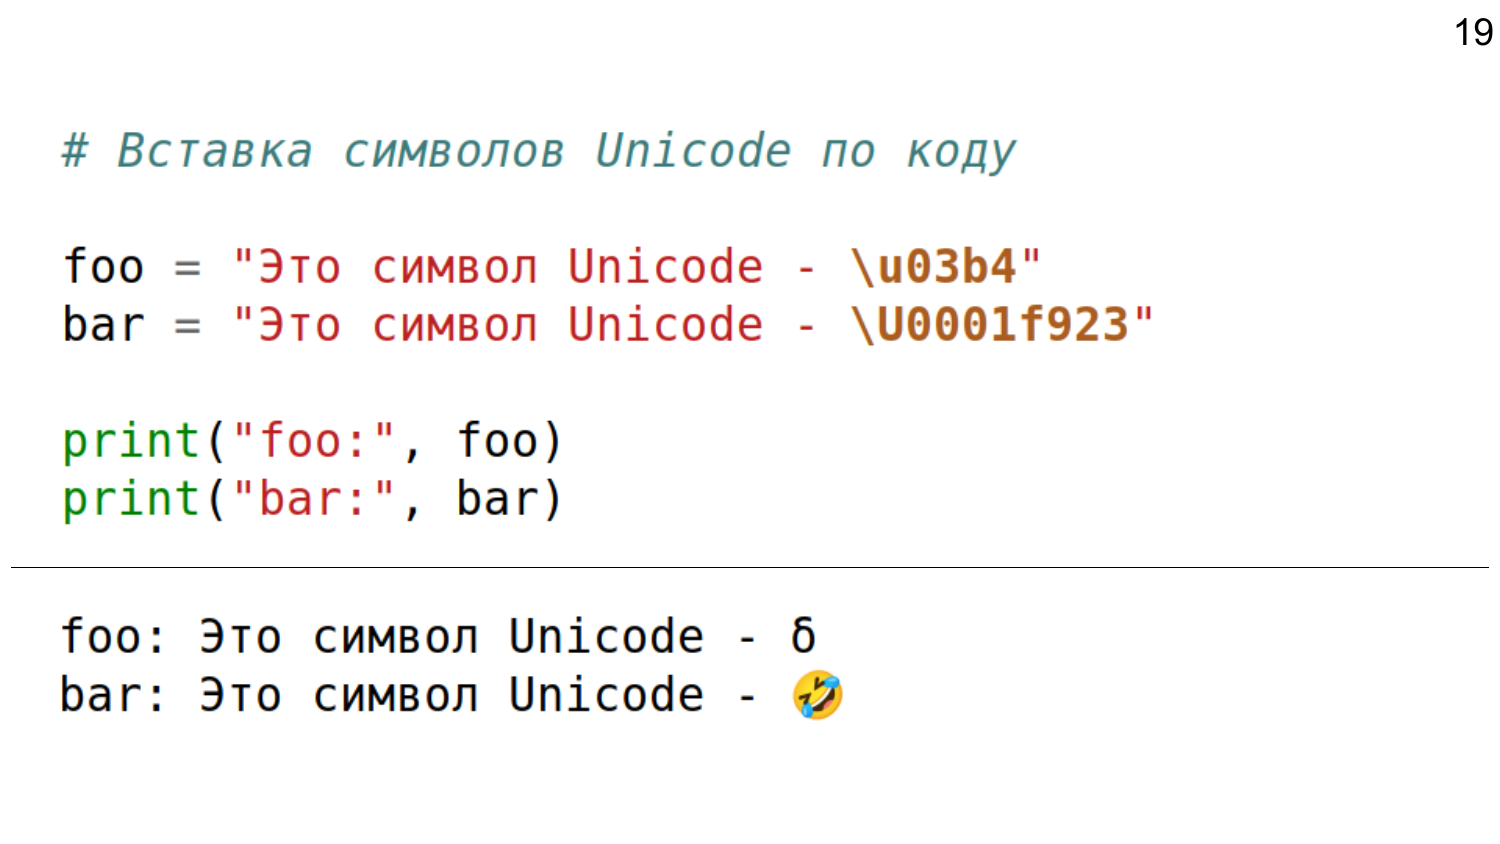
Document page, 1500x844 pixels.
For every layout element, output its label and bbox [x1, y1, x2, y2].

picture [47, 120, 1163, 537]
picture [47, 601, 860, 735]
